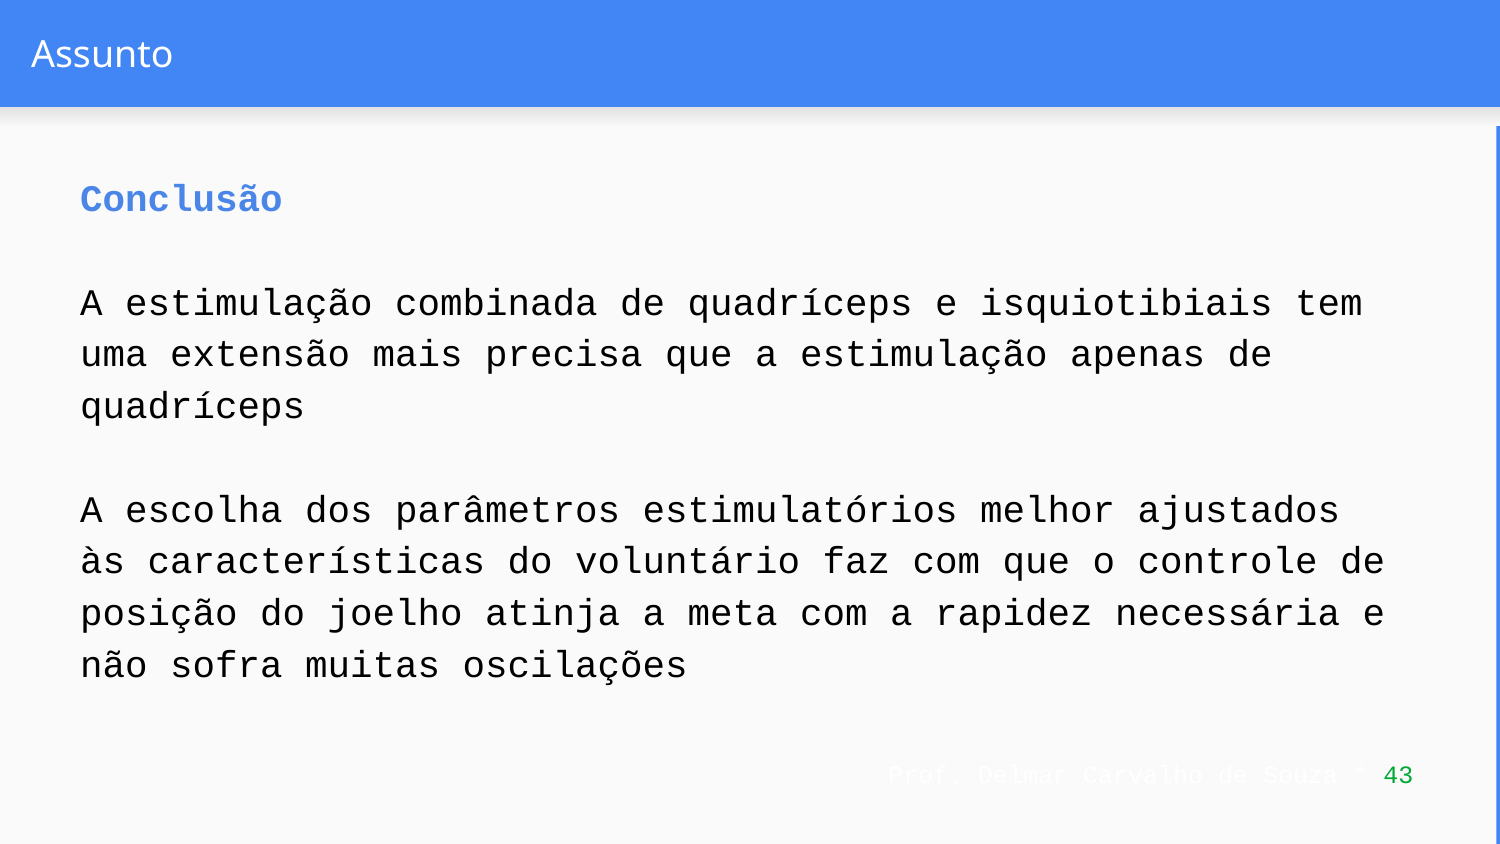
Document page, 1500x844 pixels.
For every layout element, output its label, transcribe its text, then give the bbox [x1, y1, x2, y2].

title Assunto [16, 2, 1464, 102]
text_box Conclusão A estimulação combinada de quadríceps e isquiotibiais tem uma extensão mais precisa que a estimulação apenas de quadríceps A escolha dos parâmetros estimulatórios melhor ajustados às características do voluntário faz com que o controle de posição do joelho atinja a meta com a rapidez necessária e não sofra muitas oscilações [40, 152, 1447, 780]
